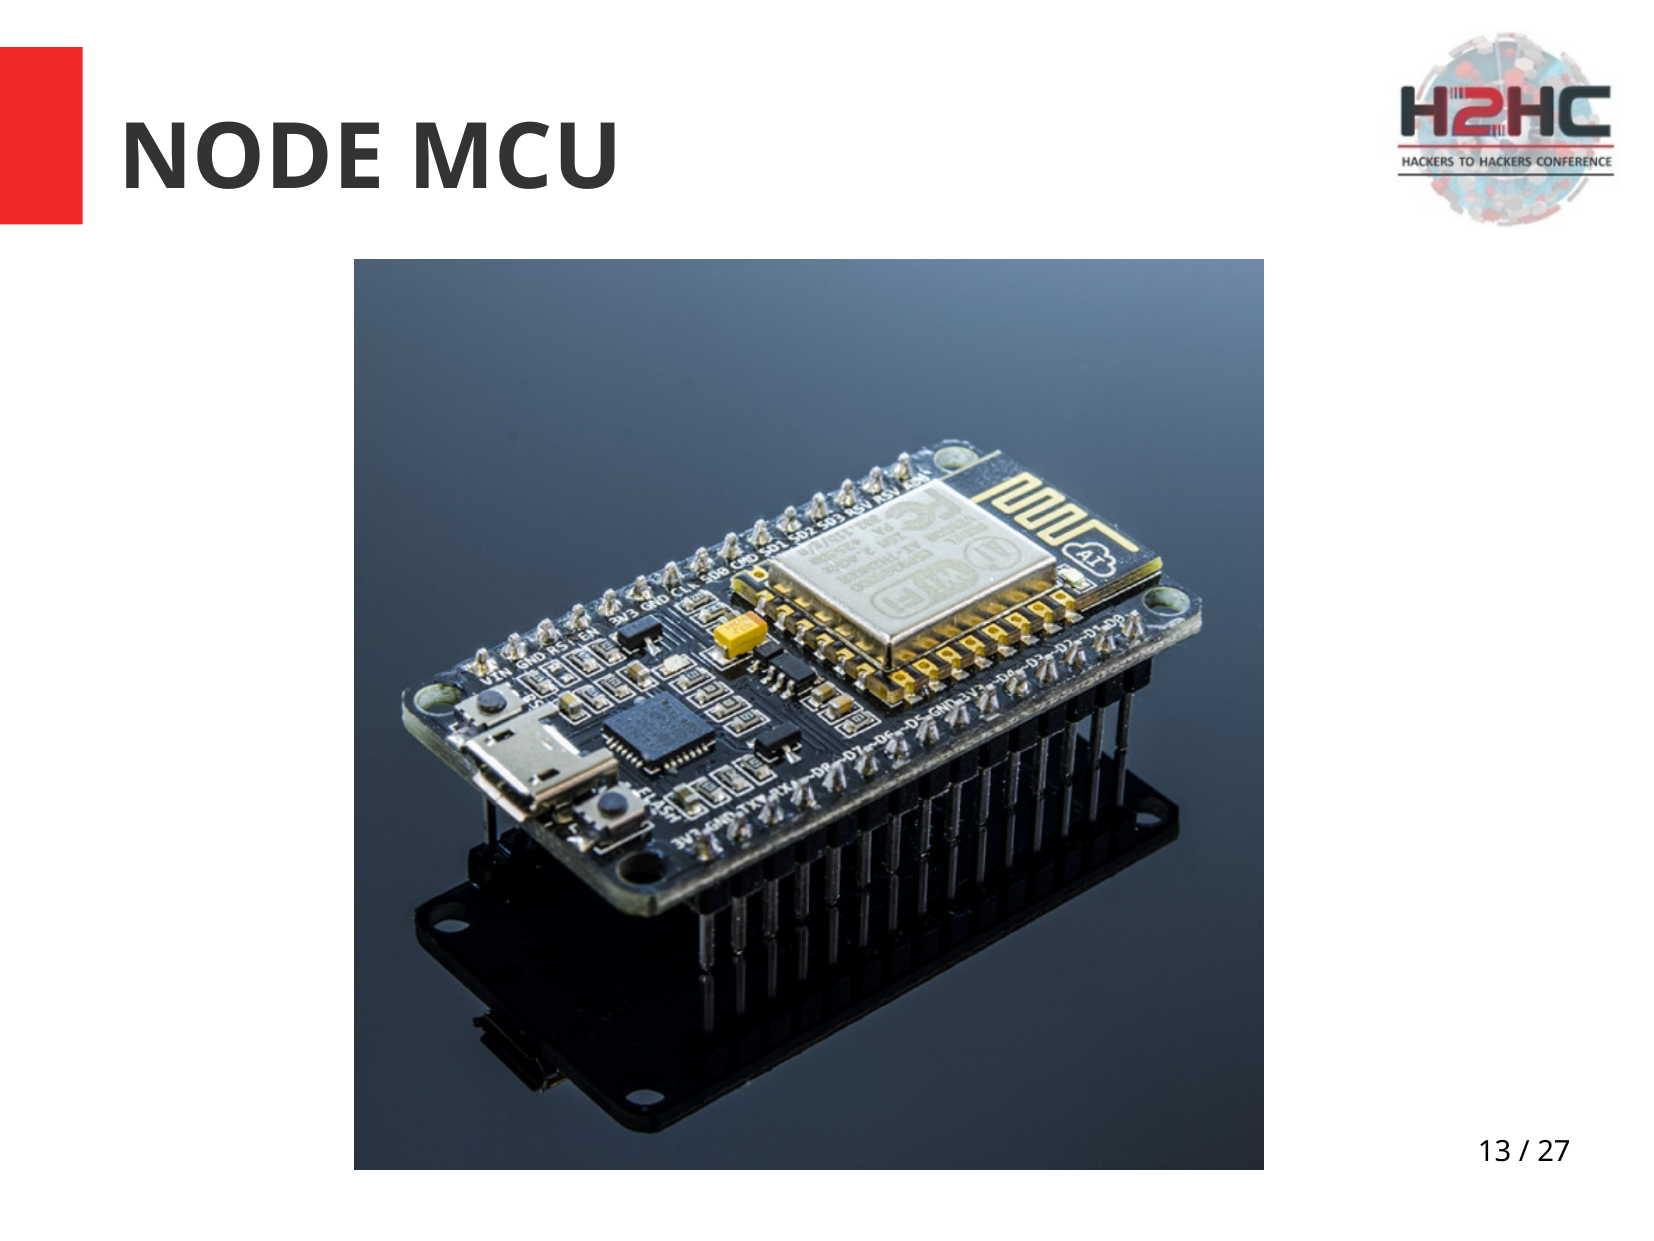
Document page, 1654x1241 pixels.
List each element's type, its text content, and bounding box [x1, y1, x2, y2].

picture [1299, 11, 1654, 248]
title NODE MCU [118, 49, 1571, 257]
picture [354, 259, 1264, 1170]
